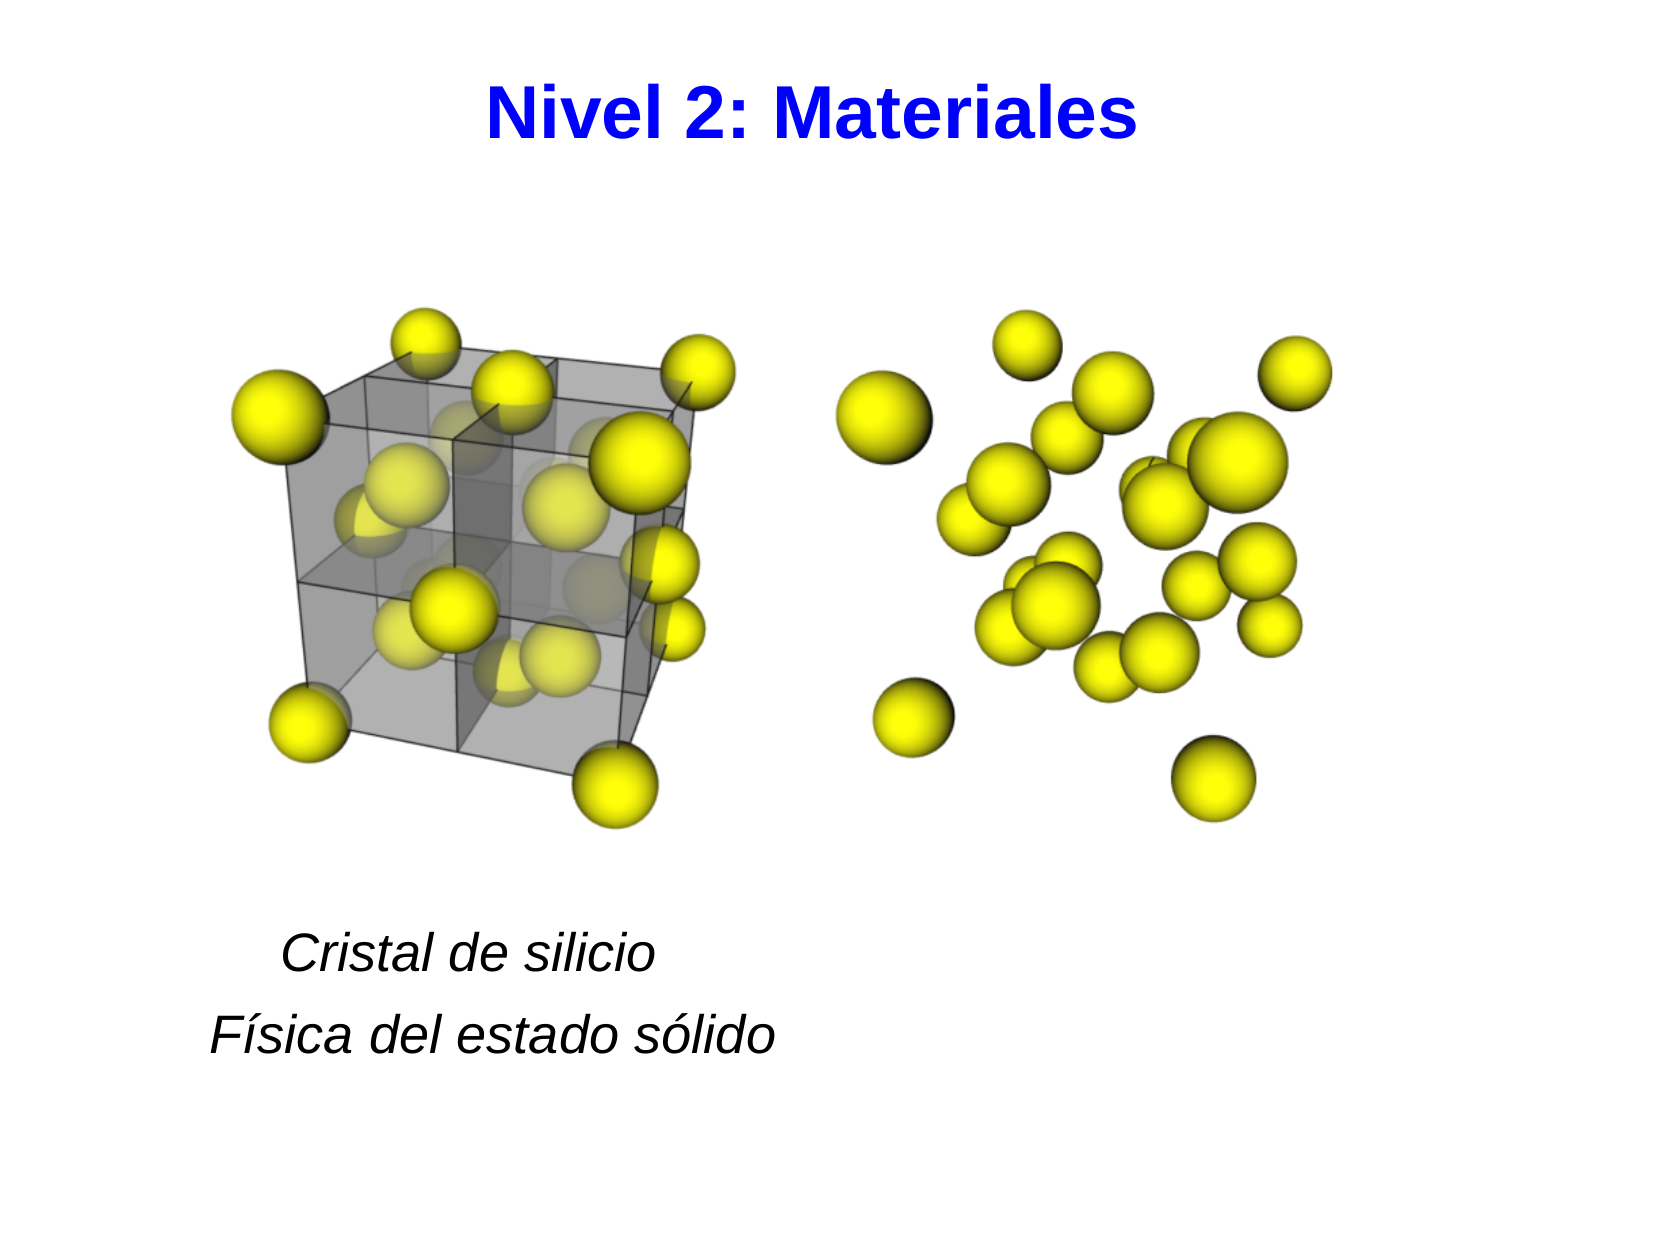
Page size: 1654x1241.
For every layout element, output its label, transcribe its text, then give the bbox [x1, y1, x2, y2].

text_box Física del estado sólido [176, 973, 811, 1096]
picture [195, 254, 1396, 875]
text_box Nivel 2: Materiales [64, 59, 1561, 166]
text_box Cristal de silicio [206, 917, 732, 987]
